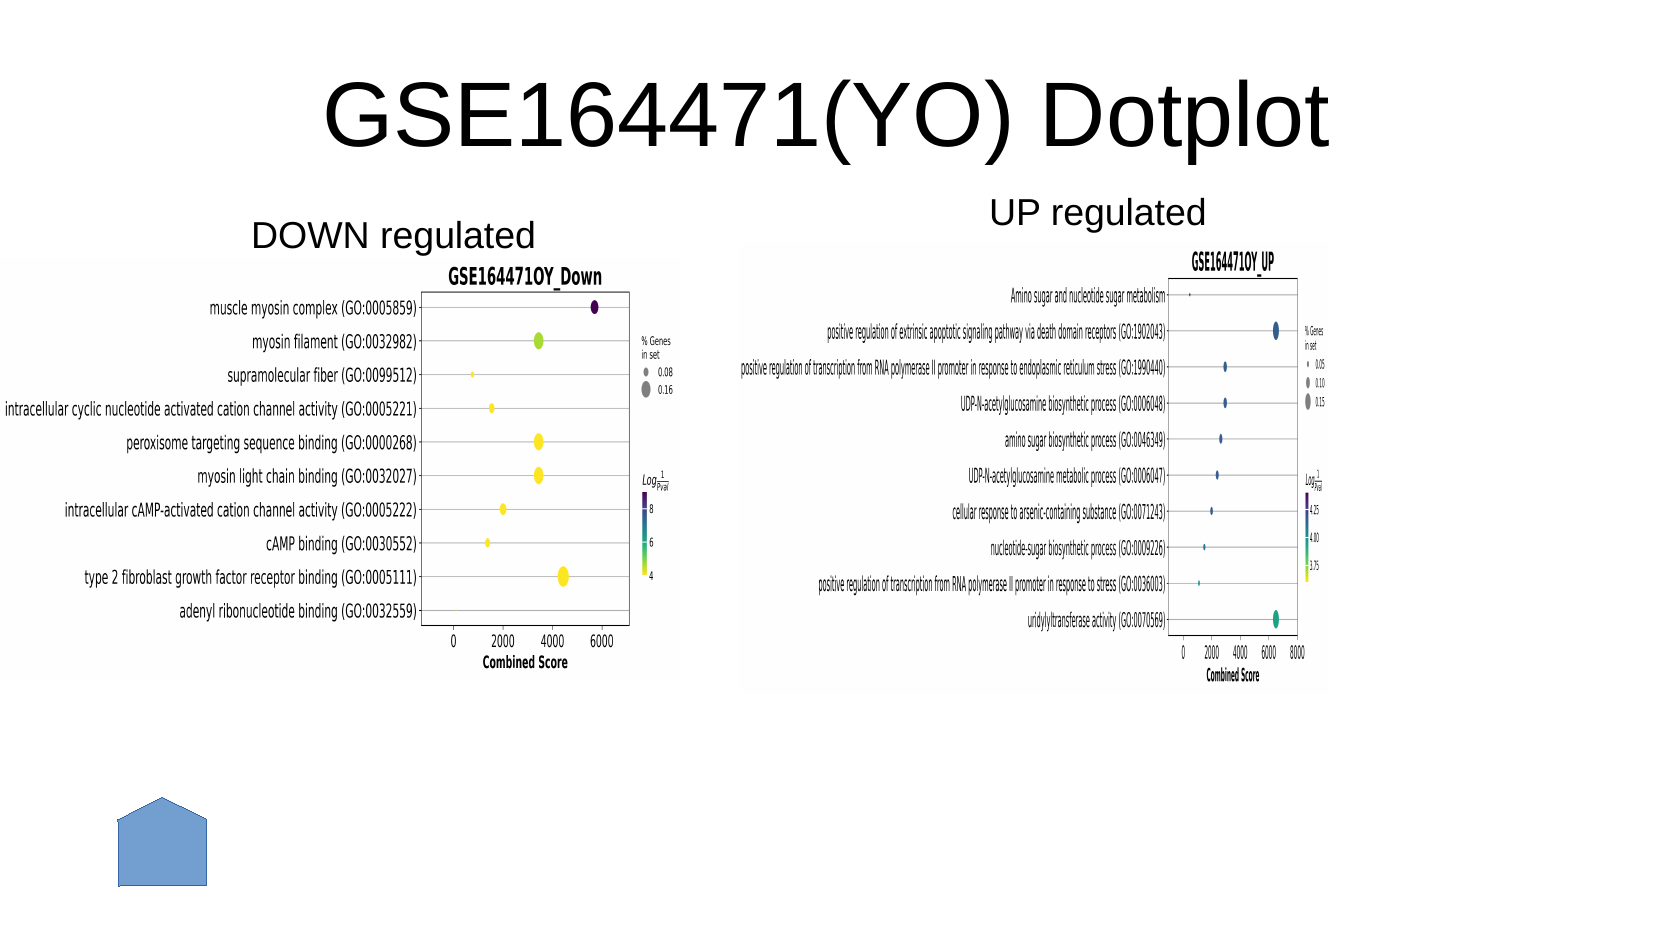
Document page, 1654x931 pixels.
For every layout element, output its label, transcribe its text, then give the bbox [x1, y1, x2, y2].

title GSE164471(YO) Dotplot [82, 37, 1571, 193]
picture [0, 258, 680, 680]
picture [738, 242, 1329, 694]
text_box [117, 797, 207, 887]
text_box DOWN regulated [236, 206, 591, 306]
text_box UP regulated [974, 183, 1329, 242]
